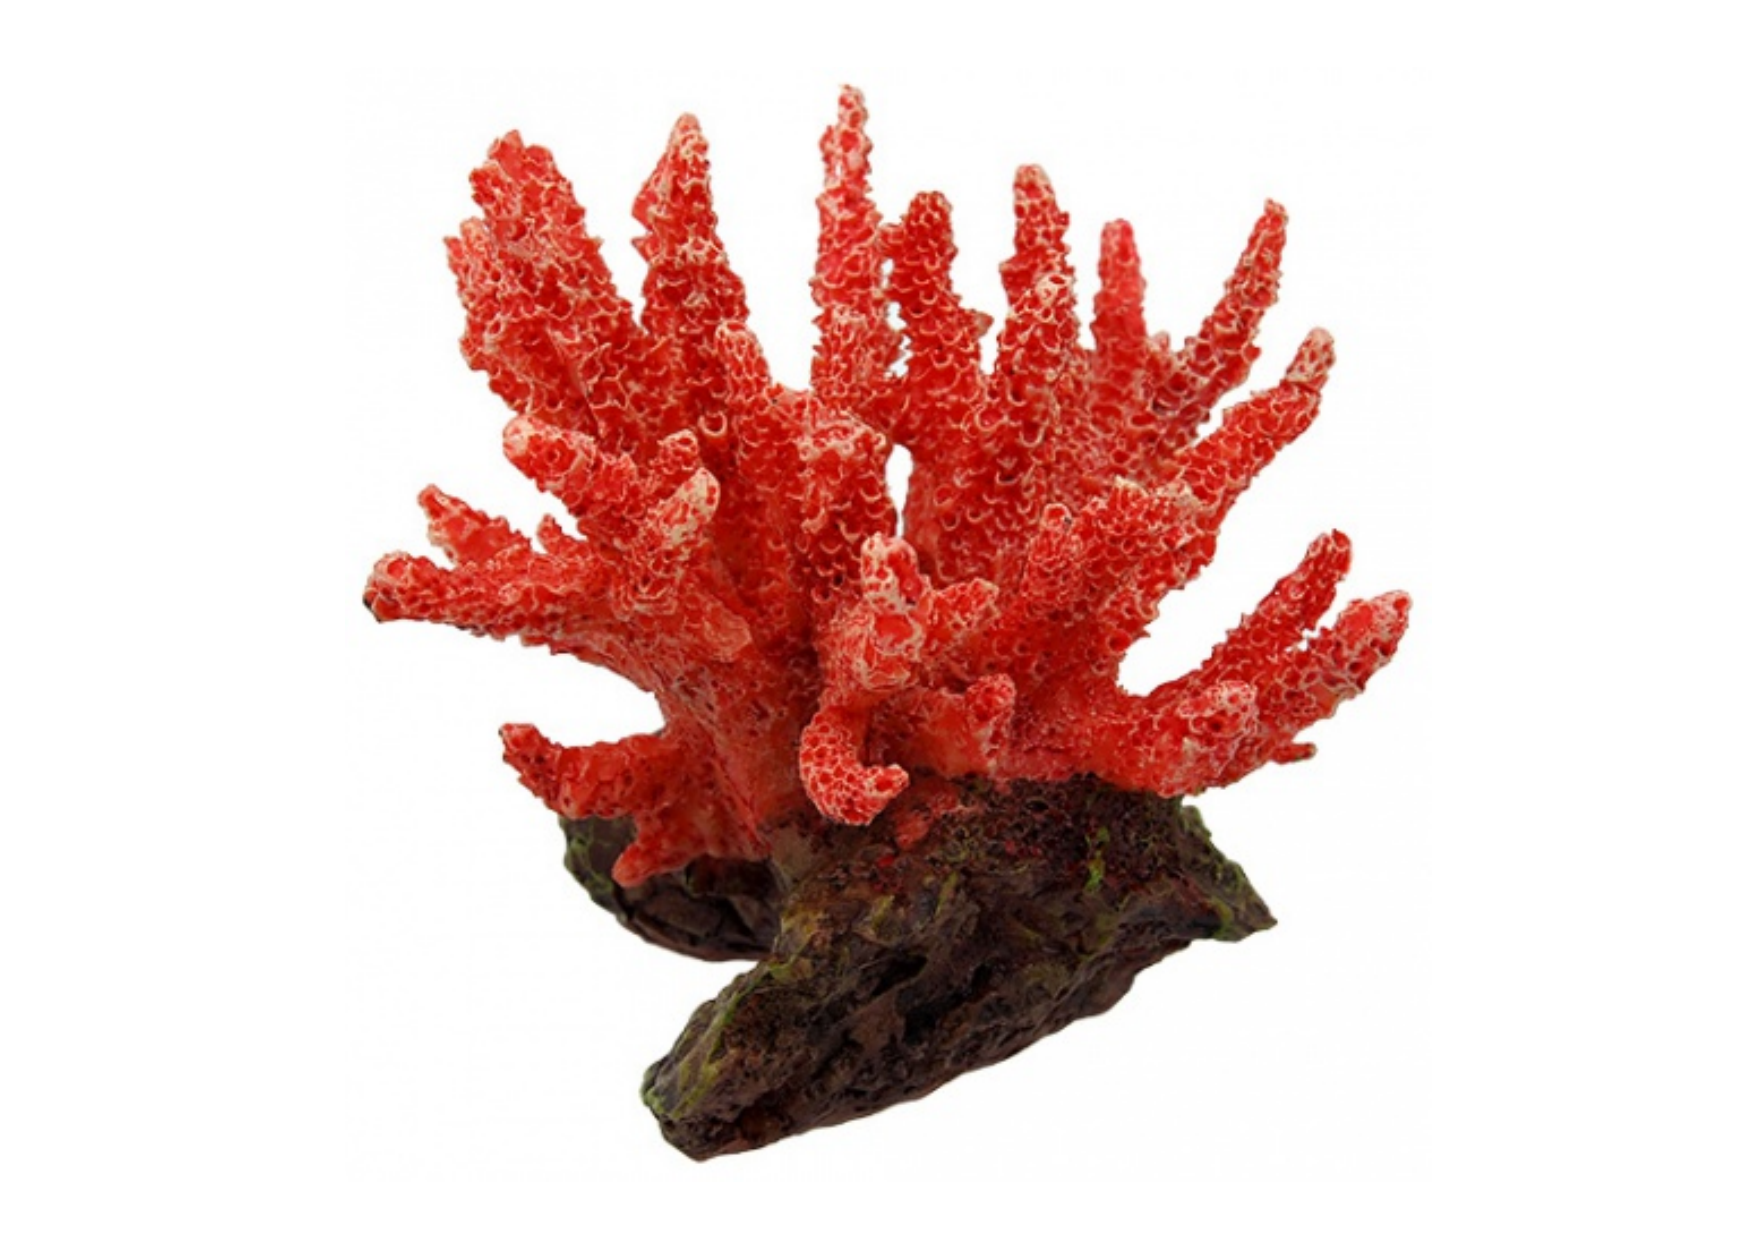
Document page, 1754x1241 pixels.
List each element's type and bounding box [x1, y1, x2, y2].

picture [345, 67, 1432, 1182]
